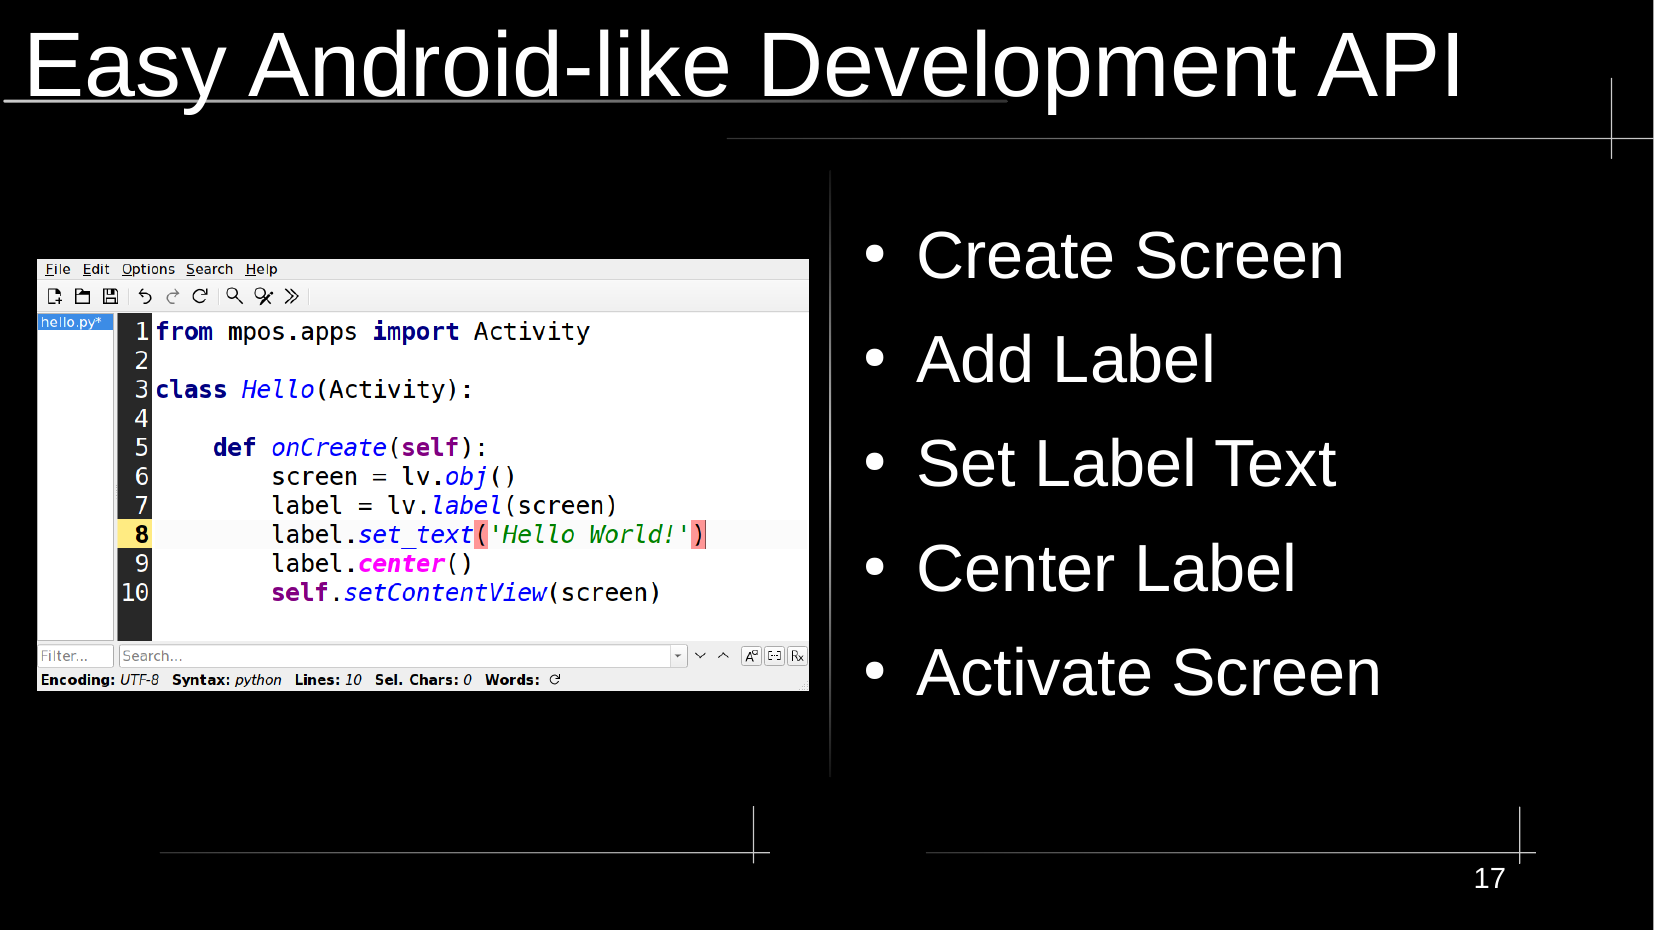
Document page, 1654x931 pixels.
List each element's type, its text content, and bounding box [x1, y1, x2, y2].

list Create Screen Add Label Set Label Text Center Label Activate Screen [845, 217, 1572, 758]
picture [37, 259, 809, 691]
title Easy Android-like Development API [23, 11, 1589, 119]
